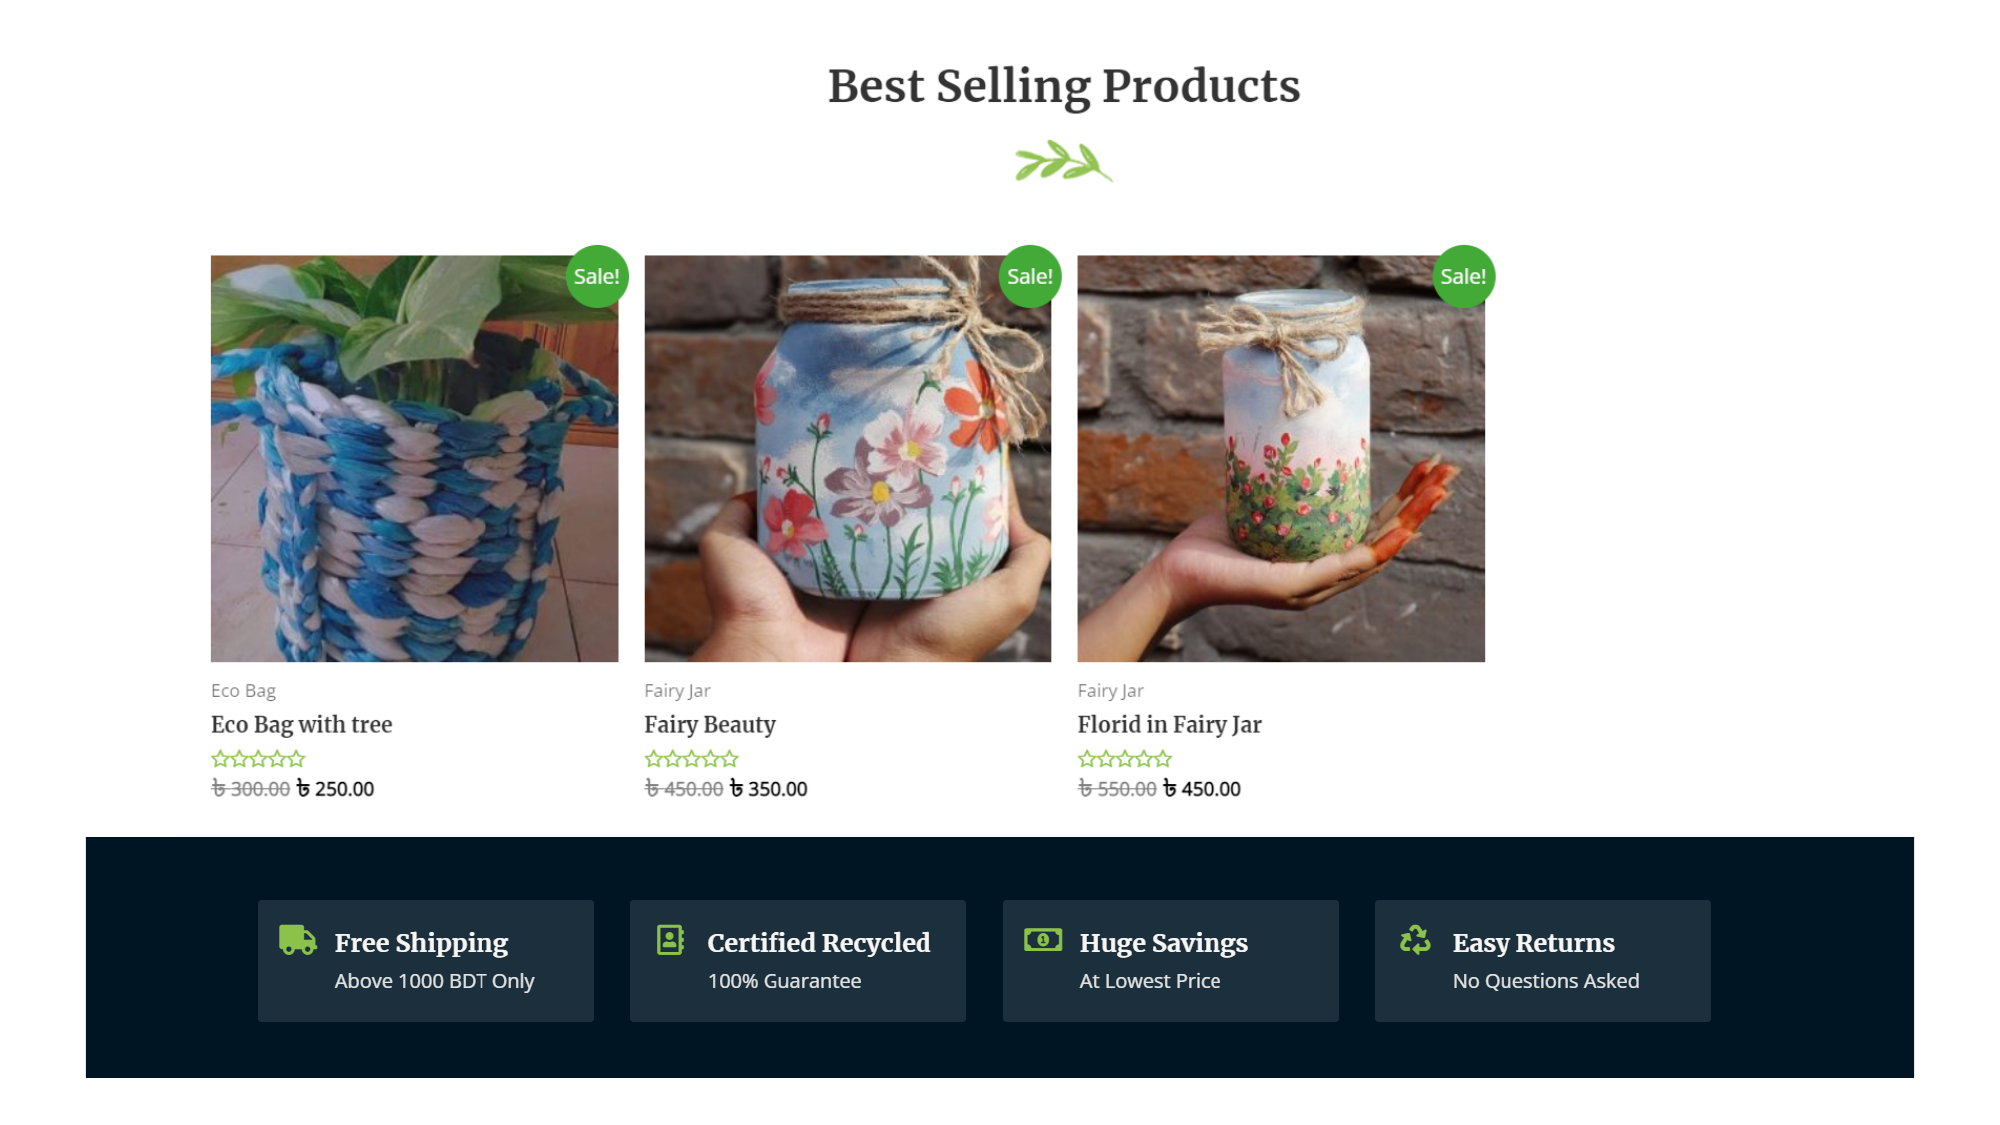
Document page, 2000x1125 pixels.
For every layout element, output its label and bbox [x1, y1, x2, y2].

picture [169, 47, 1981, 834]
picture [85, 836, 1915, 1079]
